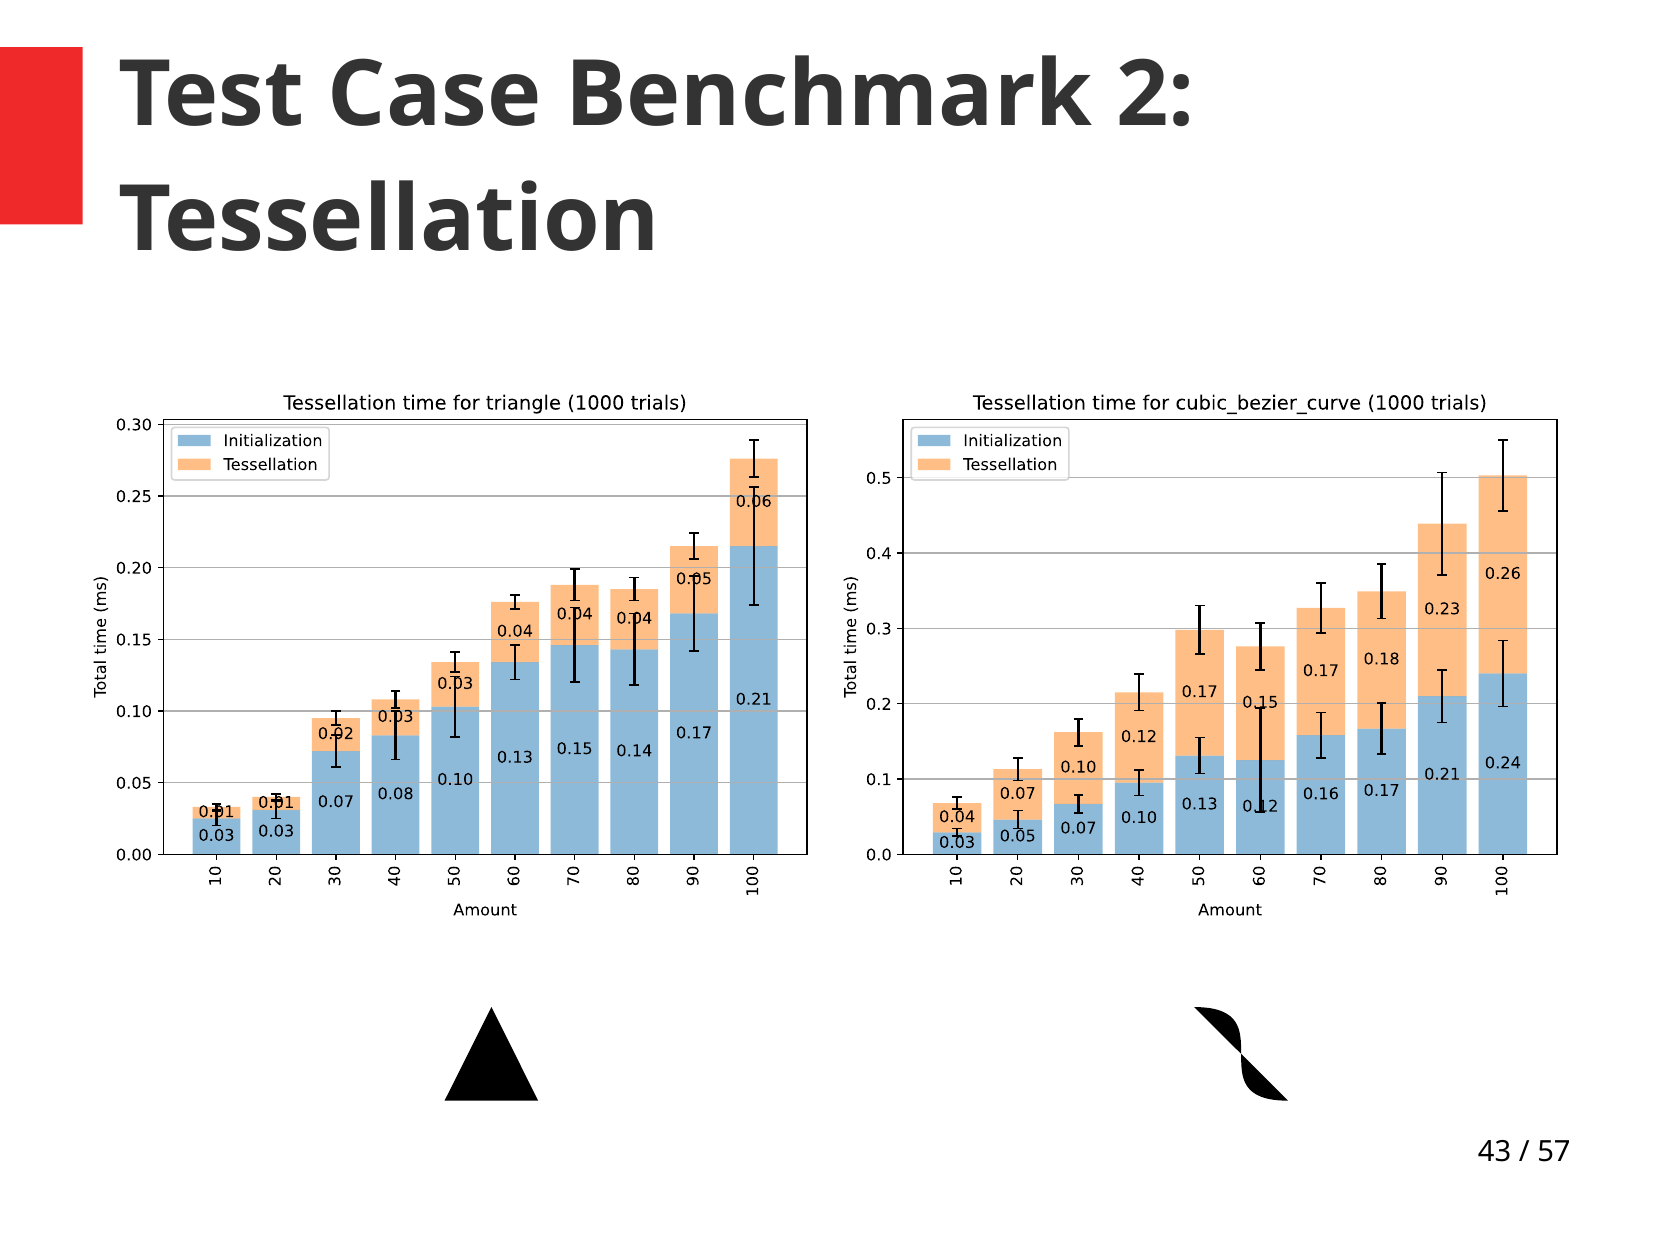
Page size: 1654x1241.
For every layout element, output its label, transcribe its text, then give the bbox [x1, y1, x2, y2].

picture [412, 975, 571, 1133]
picture [75, 375, 1576, 938]
picture [1162, 975, 1321, 1133]
title Test Case Benchmark 2: Tessellation [118, 27, 1571, 278]
